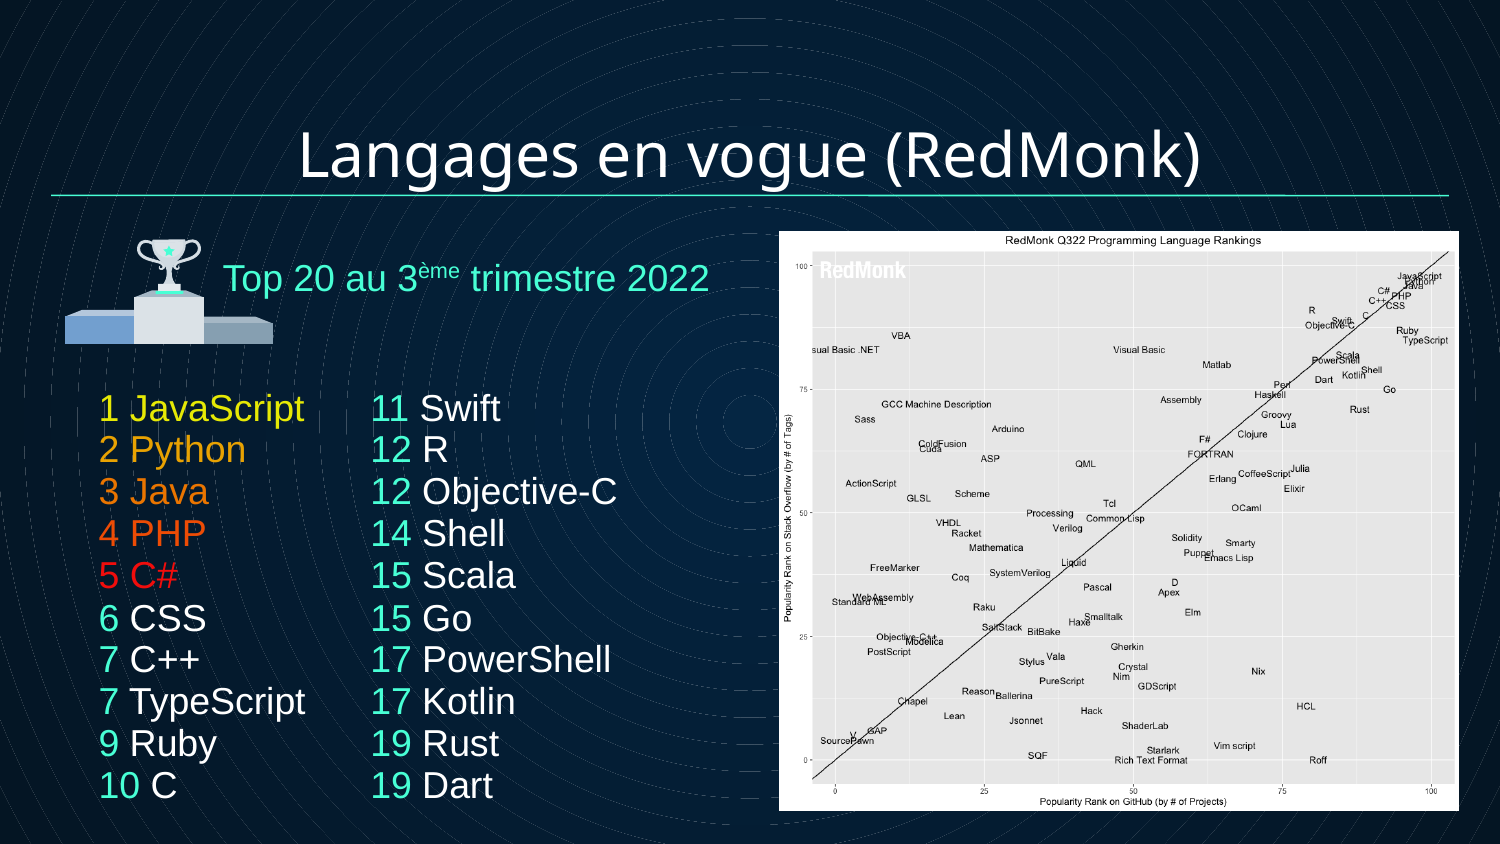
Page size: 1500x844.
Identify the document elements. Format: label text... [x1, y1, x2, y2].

text_box 11 Swift 12 R 12 Objective-C 14 Shell 15 Scala 15 Go 17 PowerShell 17 Kotlin 19 Rust 19 Dart [355, 379, 663, 827]
text_box [64, 239, 274, 344]
text_box Top 20 au 3ème trimestre 2022 [207, 249, 787, 349]
title Langages en vogue (RedMonk) [51, 197, 1449, 206]
text_box 1 JavaScript 2 Python 3 Java 4 PHP 5 C# 6 CSS 7 C++ 7 TypeScript 9 Ruby 10 C [83, 379, 392, 844]
title Langages en vogue (RedMonk) [51, 105, 1449, 194]
picture [779, 231, 1459, 811]
